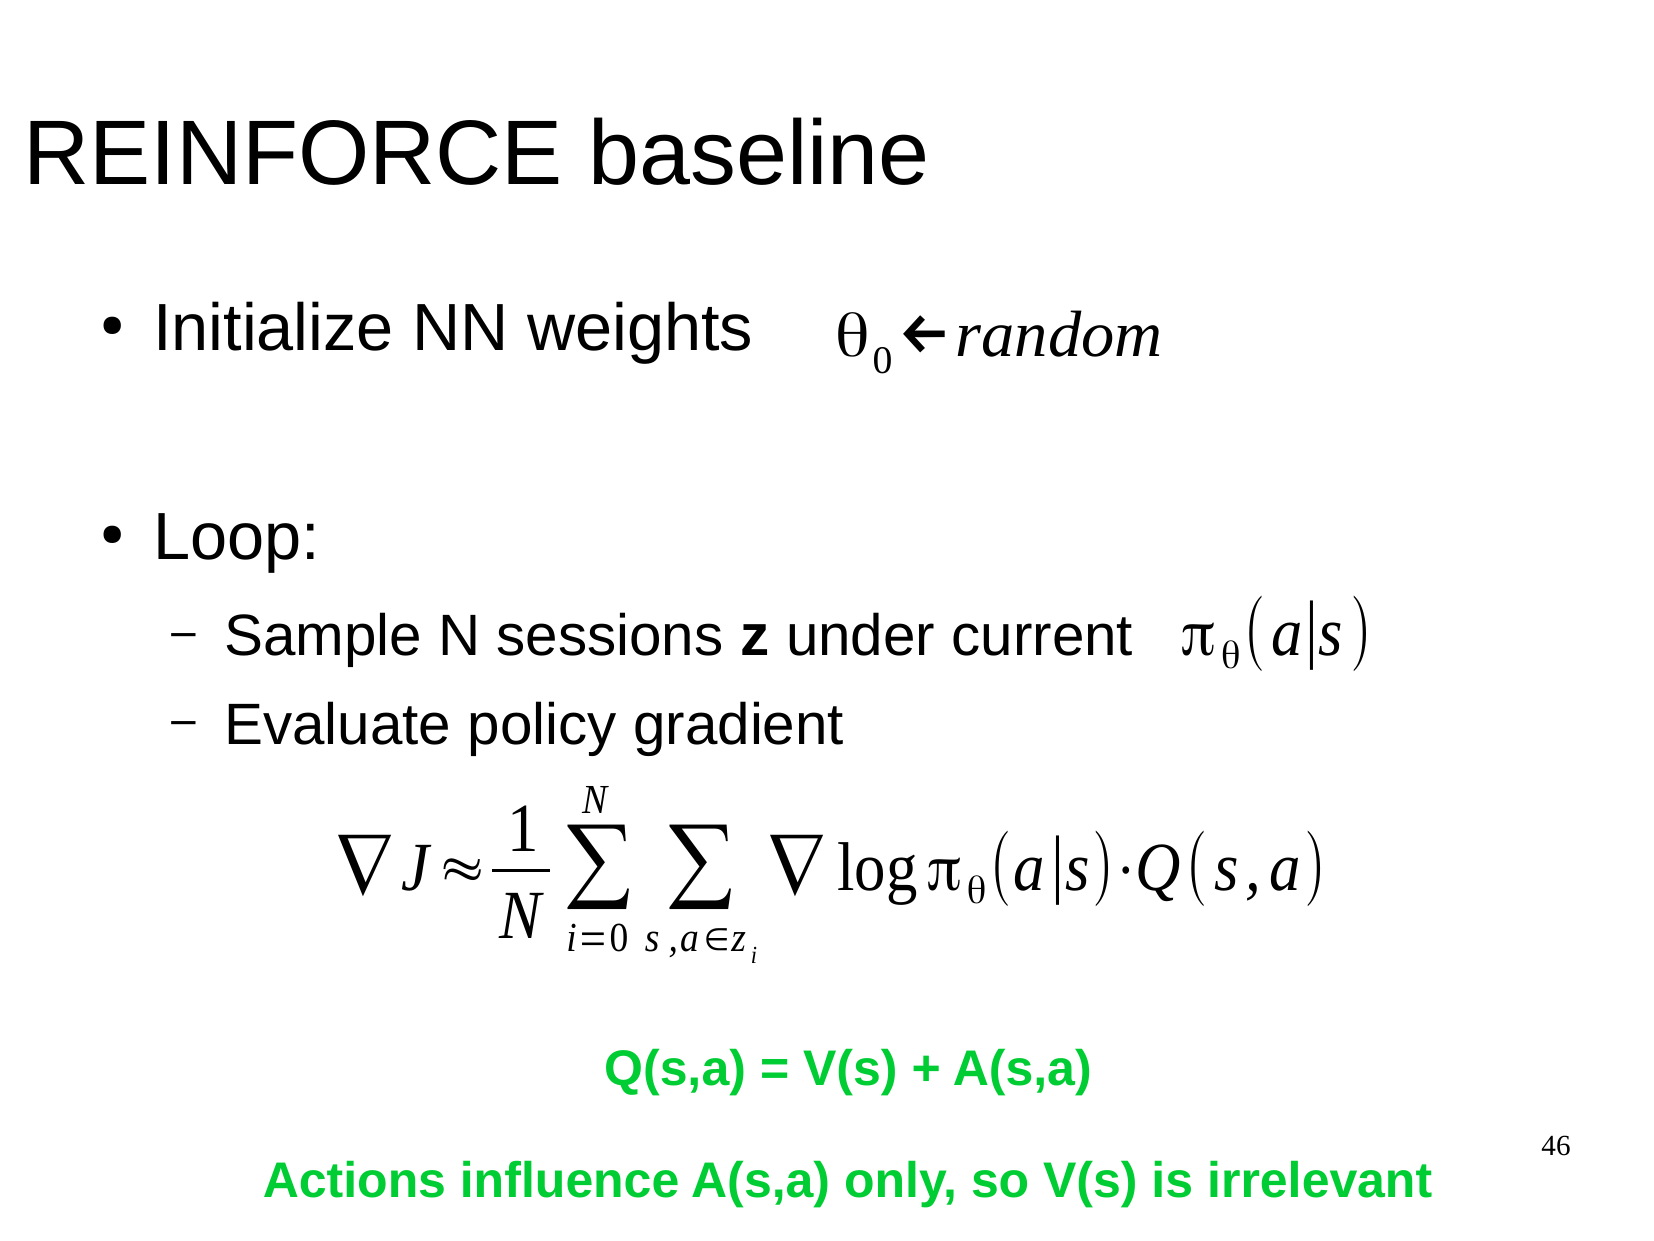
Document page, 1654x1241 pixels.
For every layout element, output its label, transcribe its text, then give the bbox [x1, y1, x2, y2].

chart [818, 299, 1179, 384]
list Initialize NN weights Loop: Sample N sessions z under current Evaluate policy gradient [82, 290, 1571, 1186]
text_box Q(s,a) = V(s) + A(s,a) Actions influence A(s,a) only, so V(s) is irrelevant [225, 1032, 1471, 1217]
title REINFORCE baseline [23, 49, 1512, 257]
chart [1166, 590, 1385, 674]
